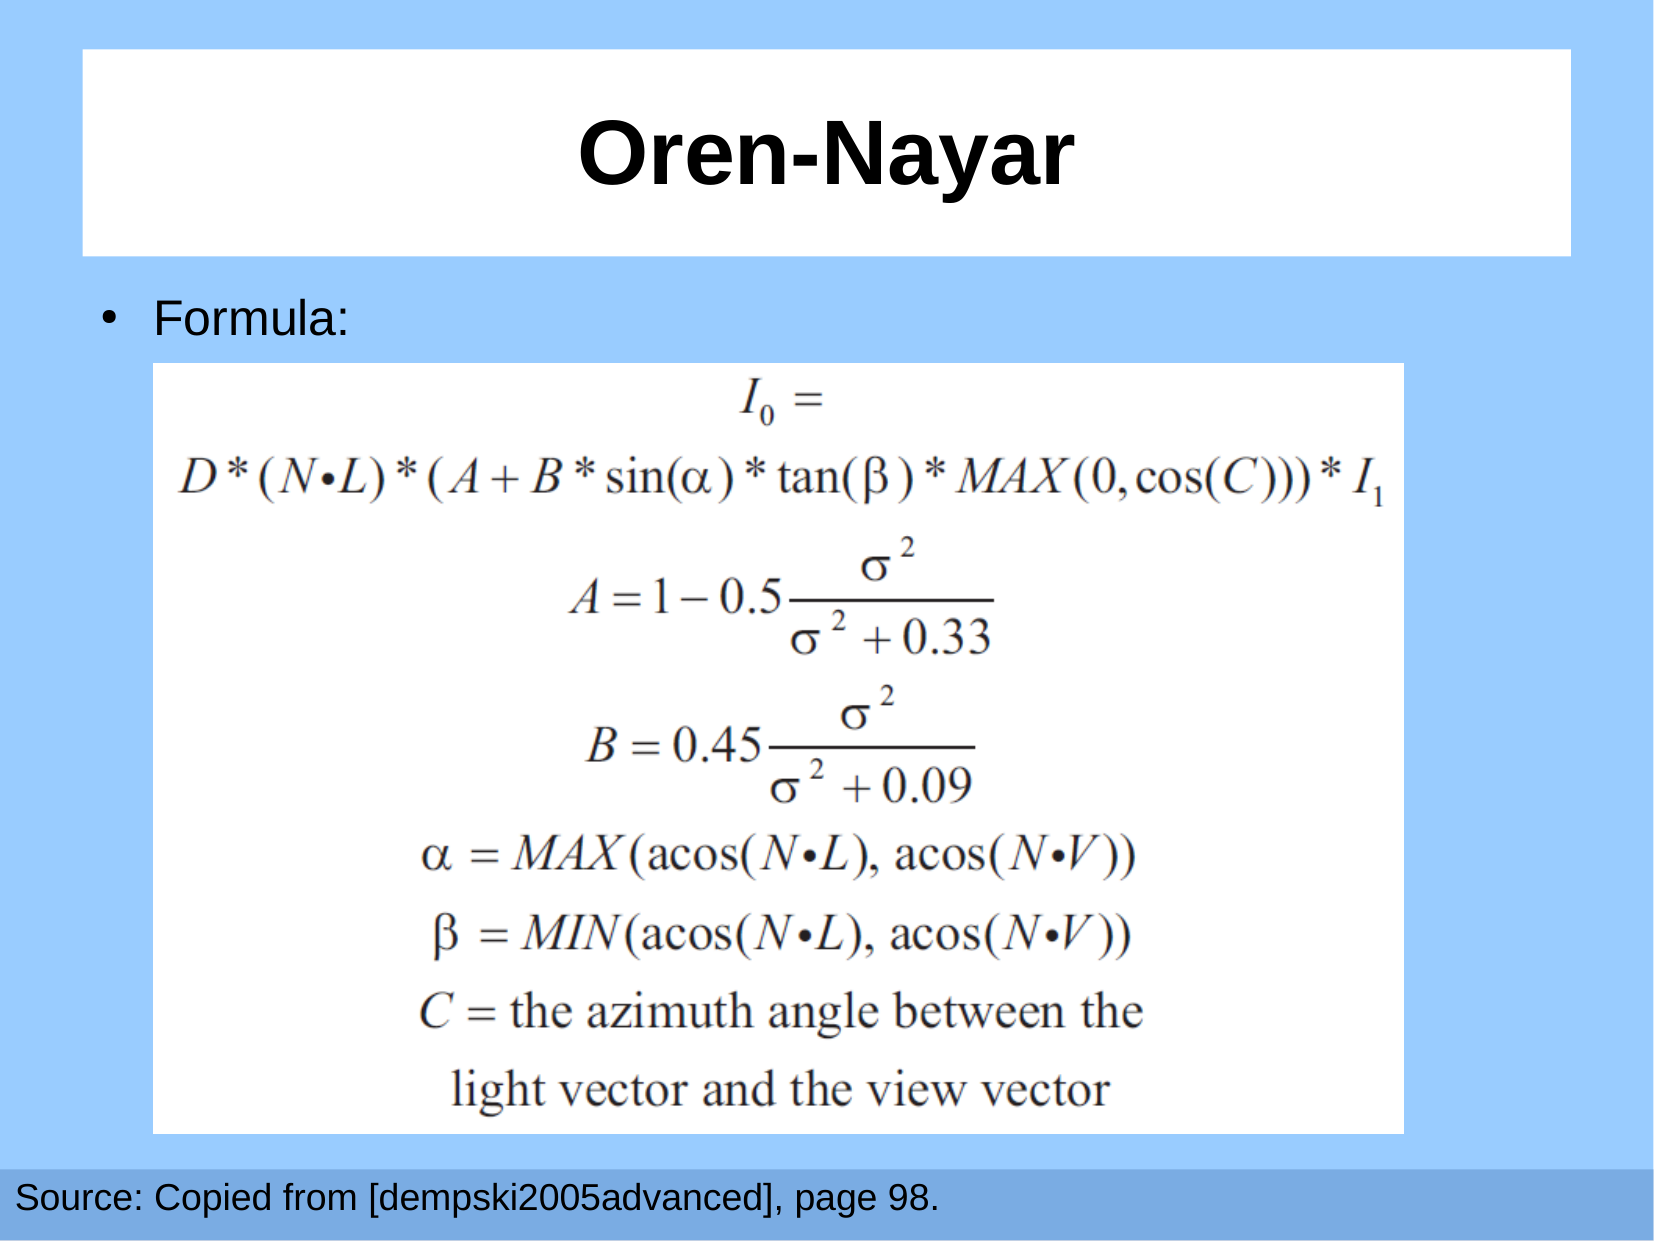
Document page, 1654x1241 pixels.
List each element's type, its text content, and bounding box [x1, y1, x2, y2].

title Oren-Nayar [82, 49, 1571, 257]
picture [153, 363, 1404, 1134]
text_box Source: Copied from [dempski2005advanced], page 98. [0, 1169, 1654, 1241]
list Formula: [82, 290, 1571, 1169]
